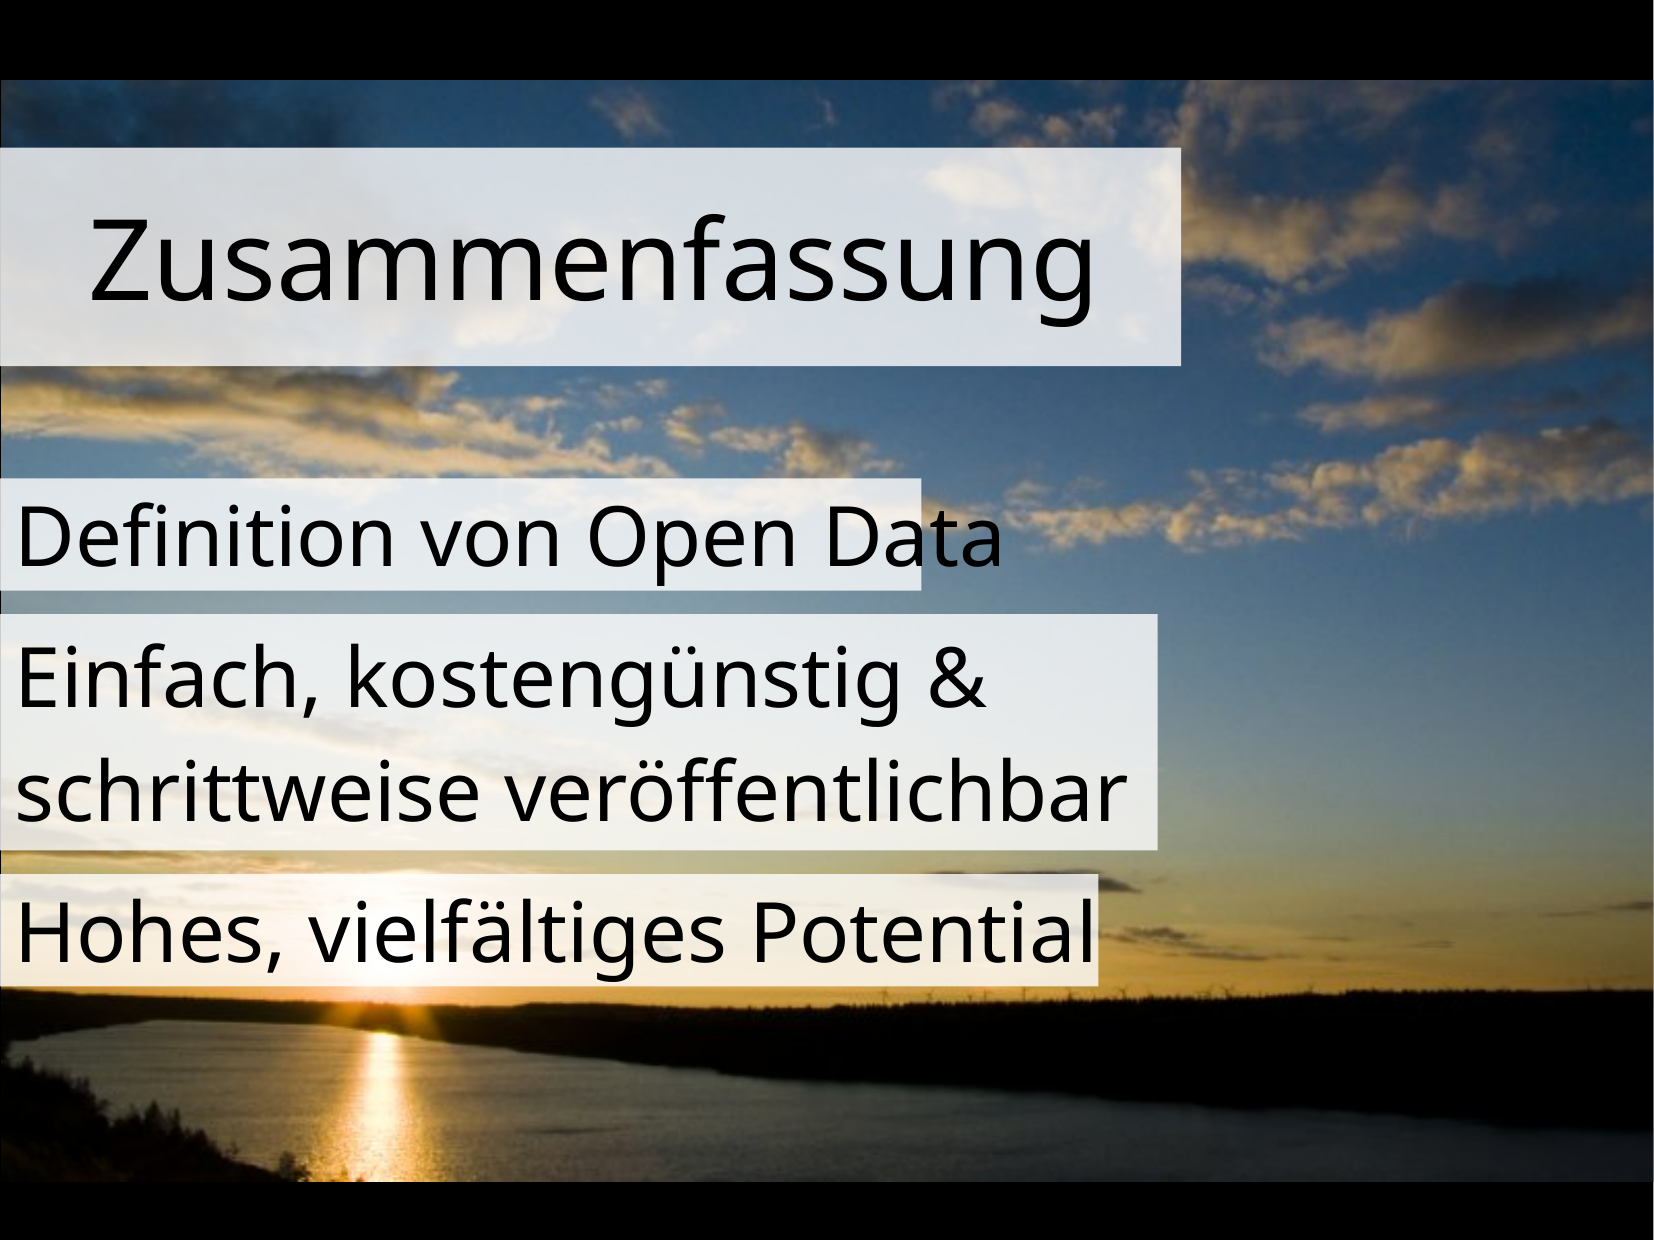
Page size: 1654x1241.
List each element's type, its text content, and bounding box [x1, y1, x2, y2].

text_box Zusammenfassung [0, 147, 1182, 367]
text_box Hohes, vielfältiges Potential [0, 874, 1099, 987]
text_box Einfach, kostengünstig & schrittweise veröffentlichbar [0, 614, 1158, 851]
picture [1, 80, 1654, 1182]
text_box Definition von Open Data [0, 478, 922, 591]
